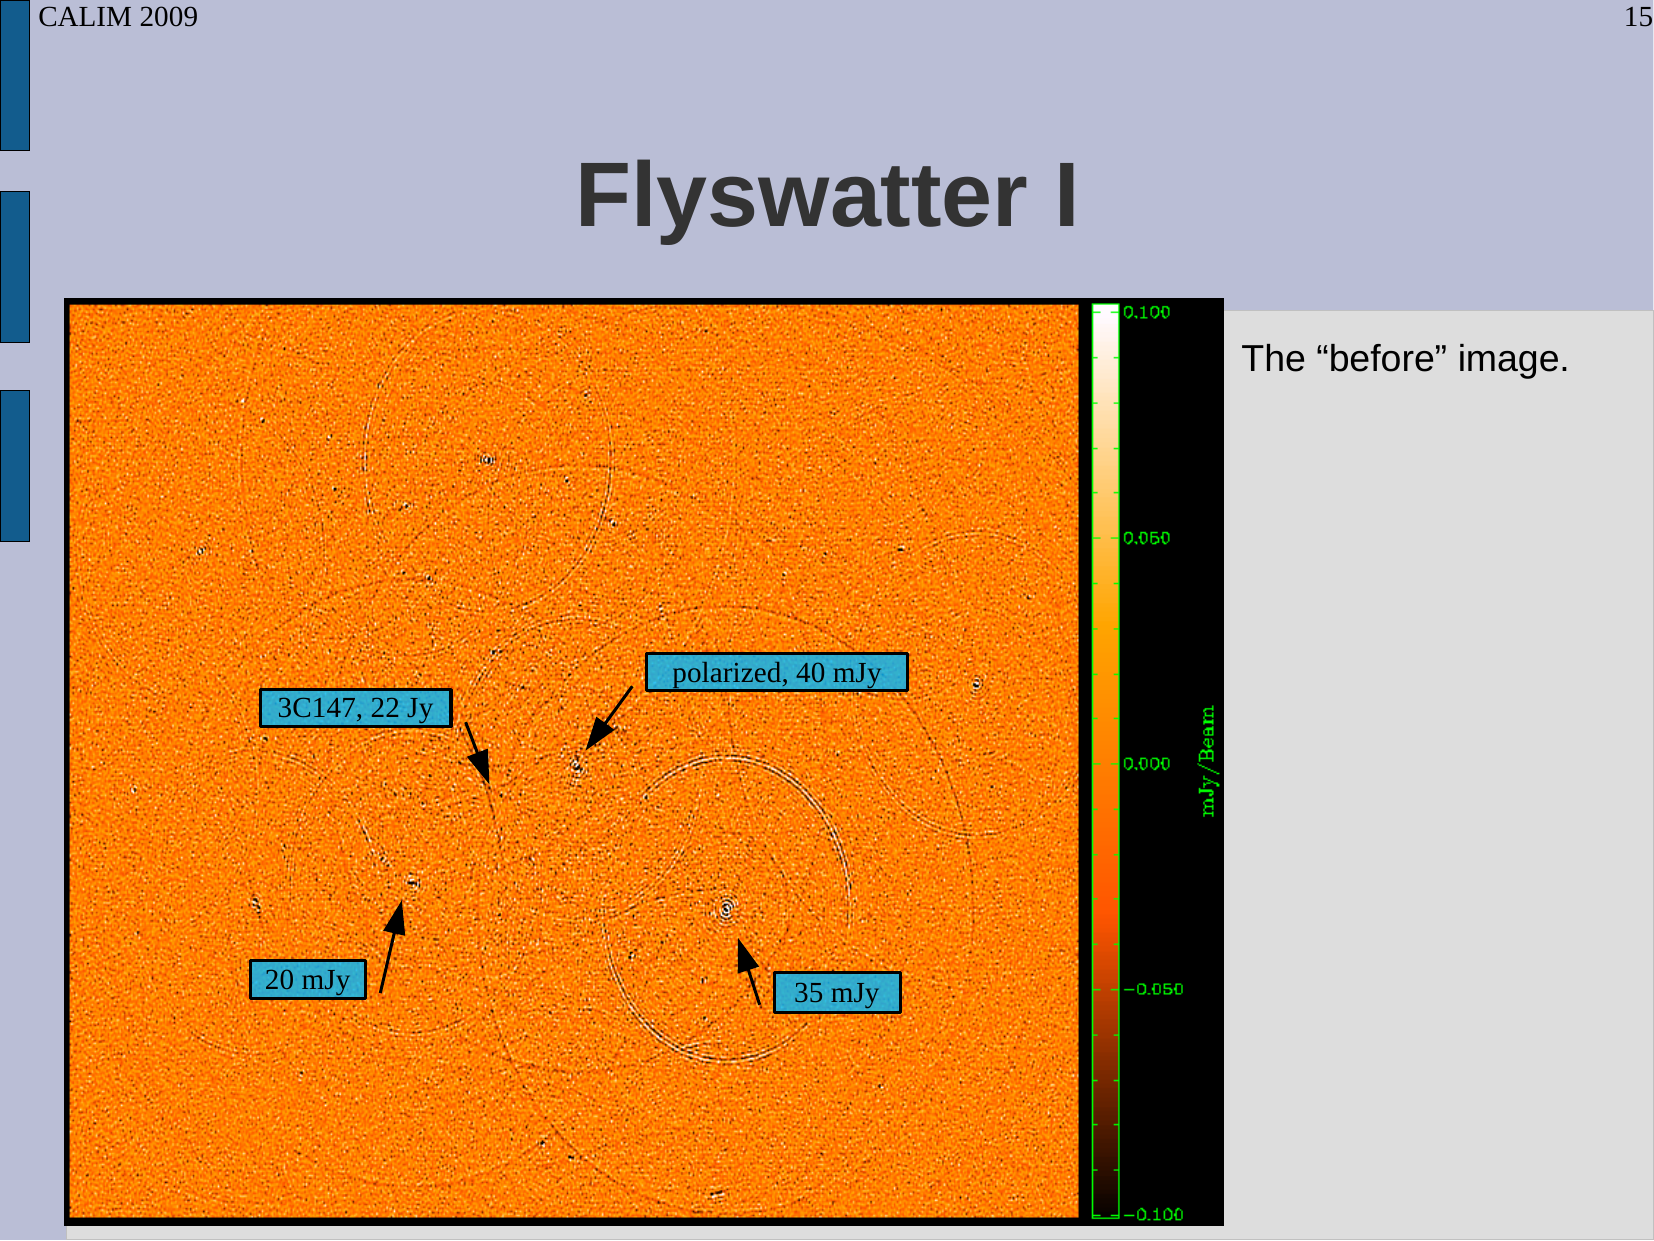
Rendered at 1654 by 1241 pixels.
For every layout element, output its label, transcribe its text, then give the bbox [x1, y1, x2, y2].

text_box polarized, 40 mJy [647, 654, 907, 691]
list The “before” image. [1223, 337, 1654, 1163]
title Flyswatter I [121, 91, 1534, 299]
picture [64, 298, 1224, 1226]
text_box 3C147, 22 Jy [261, 690, 451, 727]
text_box 20 mJy [250, 960, 366, 998]
text_box 35 mJy [774, 972, 900, 1013]
